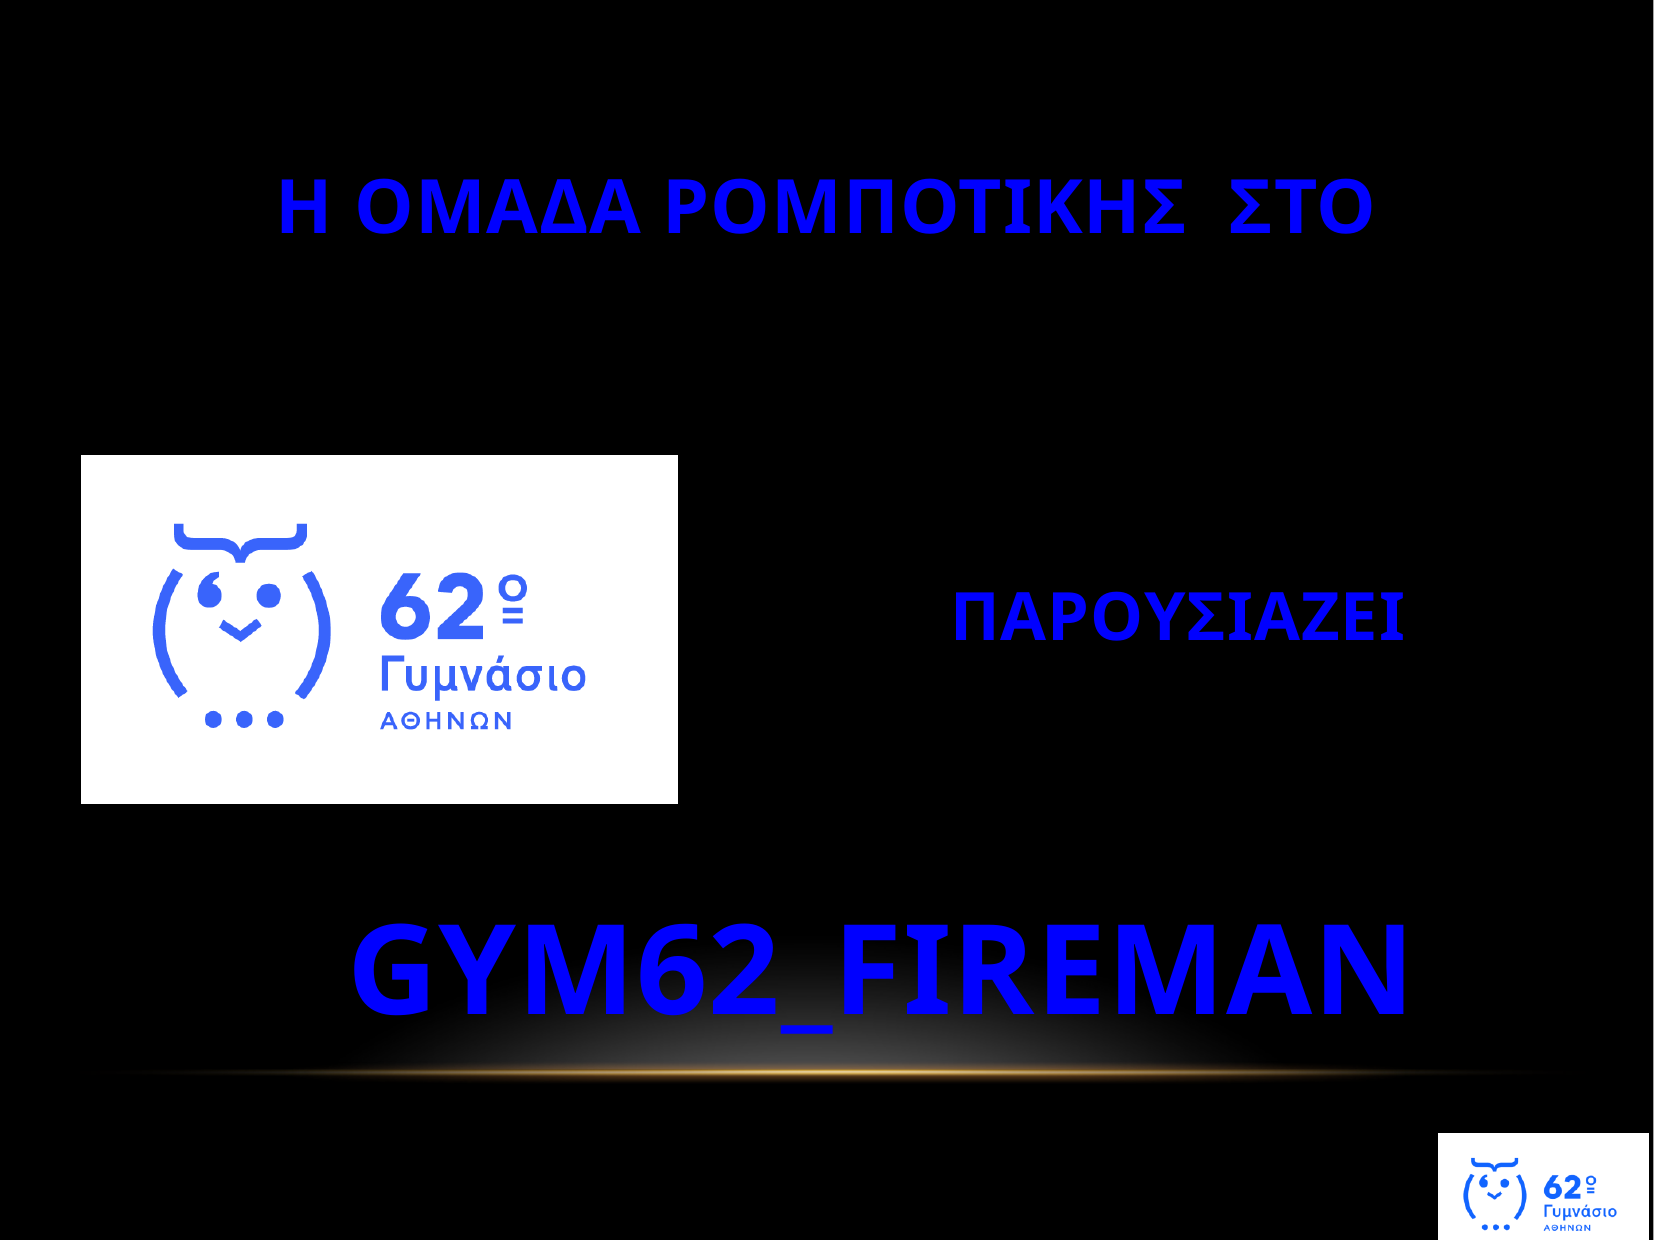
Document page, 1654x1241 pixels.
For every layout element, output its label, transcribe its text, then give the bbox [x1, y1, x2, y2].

text_box παρουσιαζει [854, 496, 1502, 662]
text_box η ομαδα ρομποτικησ στο [110, 49, 1544, 257]
text_box Gym62_FireMan [165, 840, 1599, 1048]
picture [0, 0, 1654, 1241]
